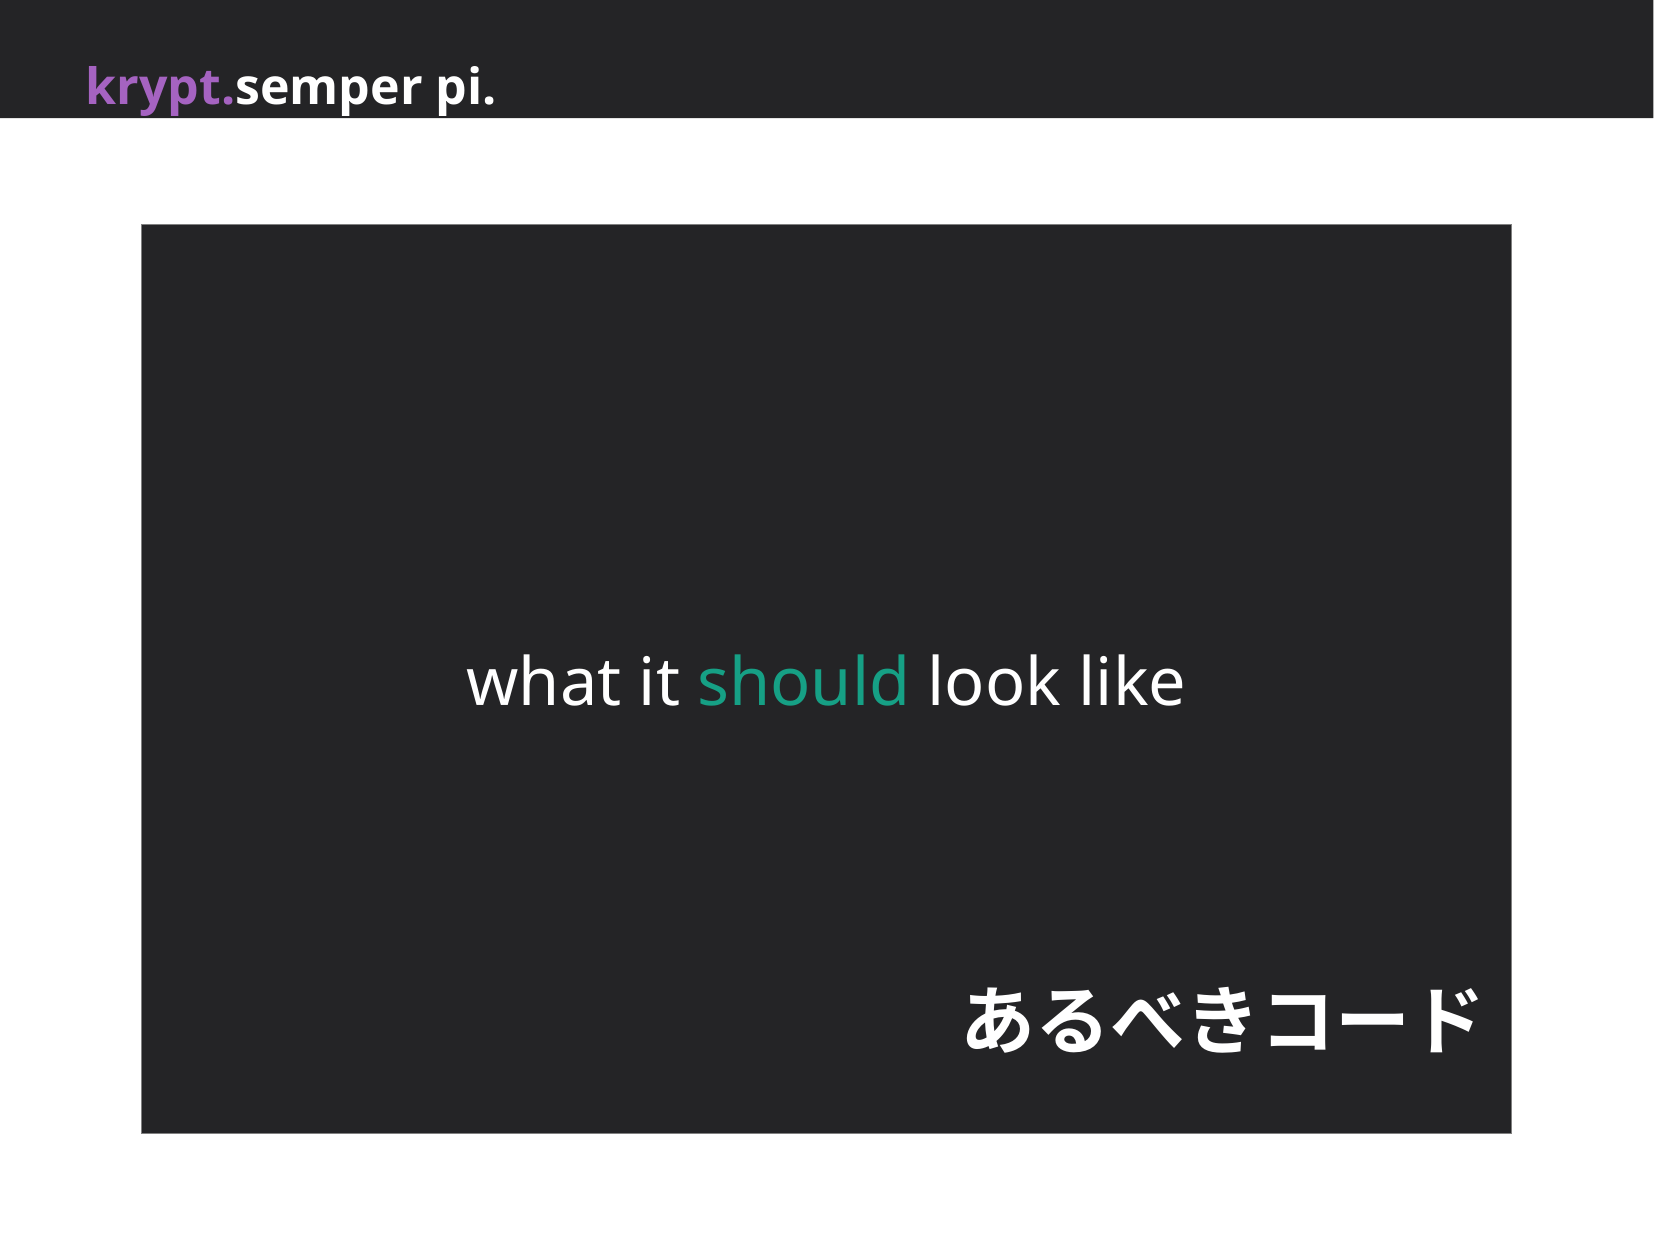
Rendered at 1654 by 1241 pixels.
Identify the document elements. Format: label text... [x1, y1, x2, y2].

text_box what it should look like [141, 224, 1512, 1134]
text_box krypt.semper pi. [70, 43, 544, 119]
text_box あるべきコード [153, 909, 1501, 1123]
text_box [0, 0, 1654, 119]
